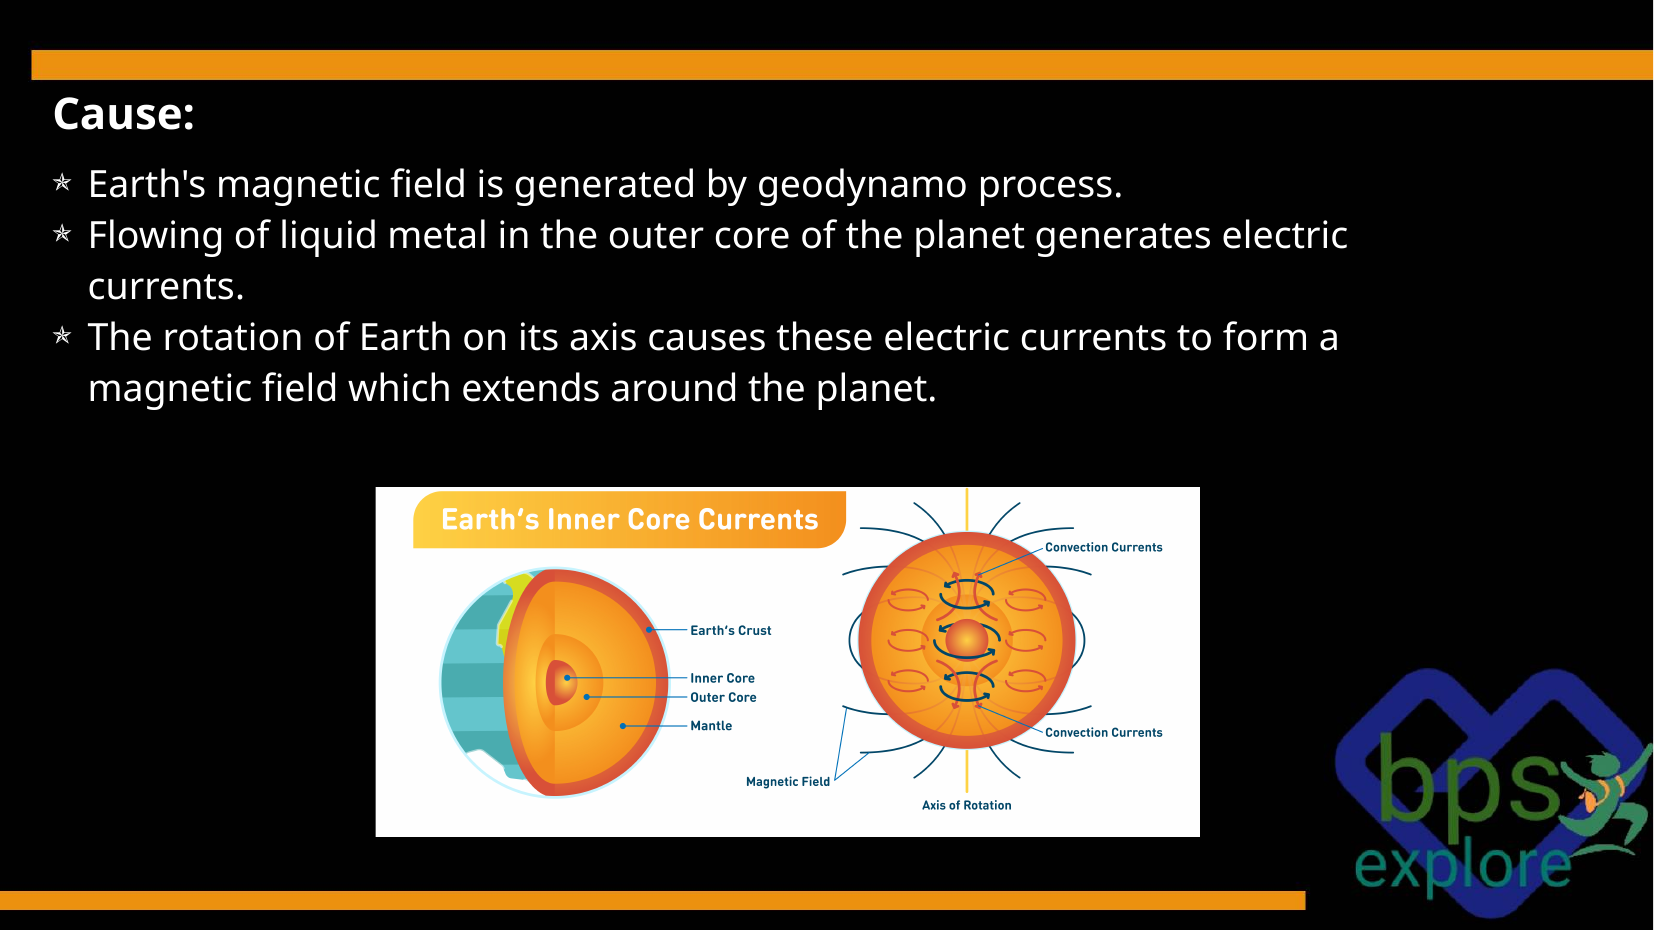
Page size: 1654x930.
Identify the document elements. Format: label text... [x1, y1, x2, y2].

picture [0, 0, 1654, 930]
text_box Earth's magnetic field is generated by geodynamo process. Flowing of liquid metal in the outer core of the planet generates electric currents. The rotation of Earth on its axis causes these electric currents to form a magnetic field which extends around the planet. [37, 150, 1501, 826]
text_box Cause: [37, 75, 301, 150]
